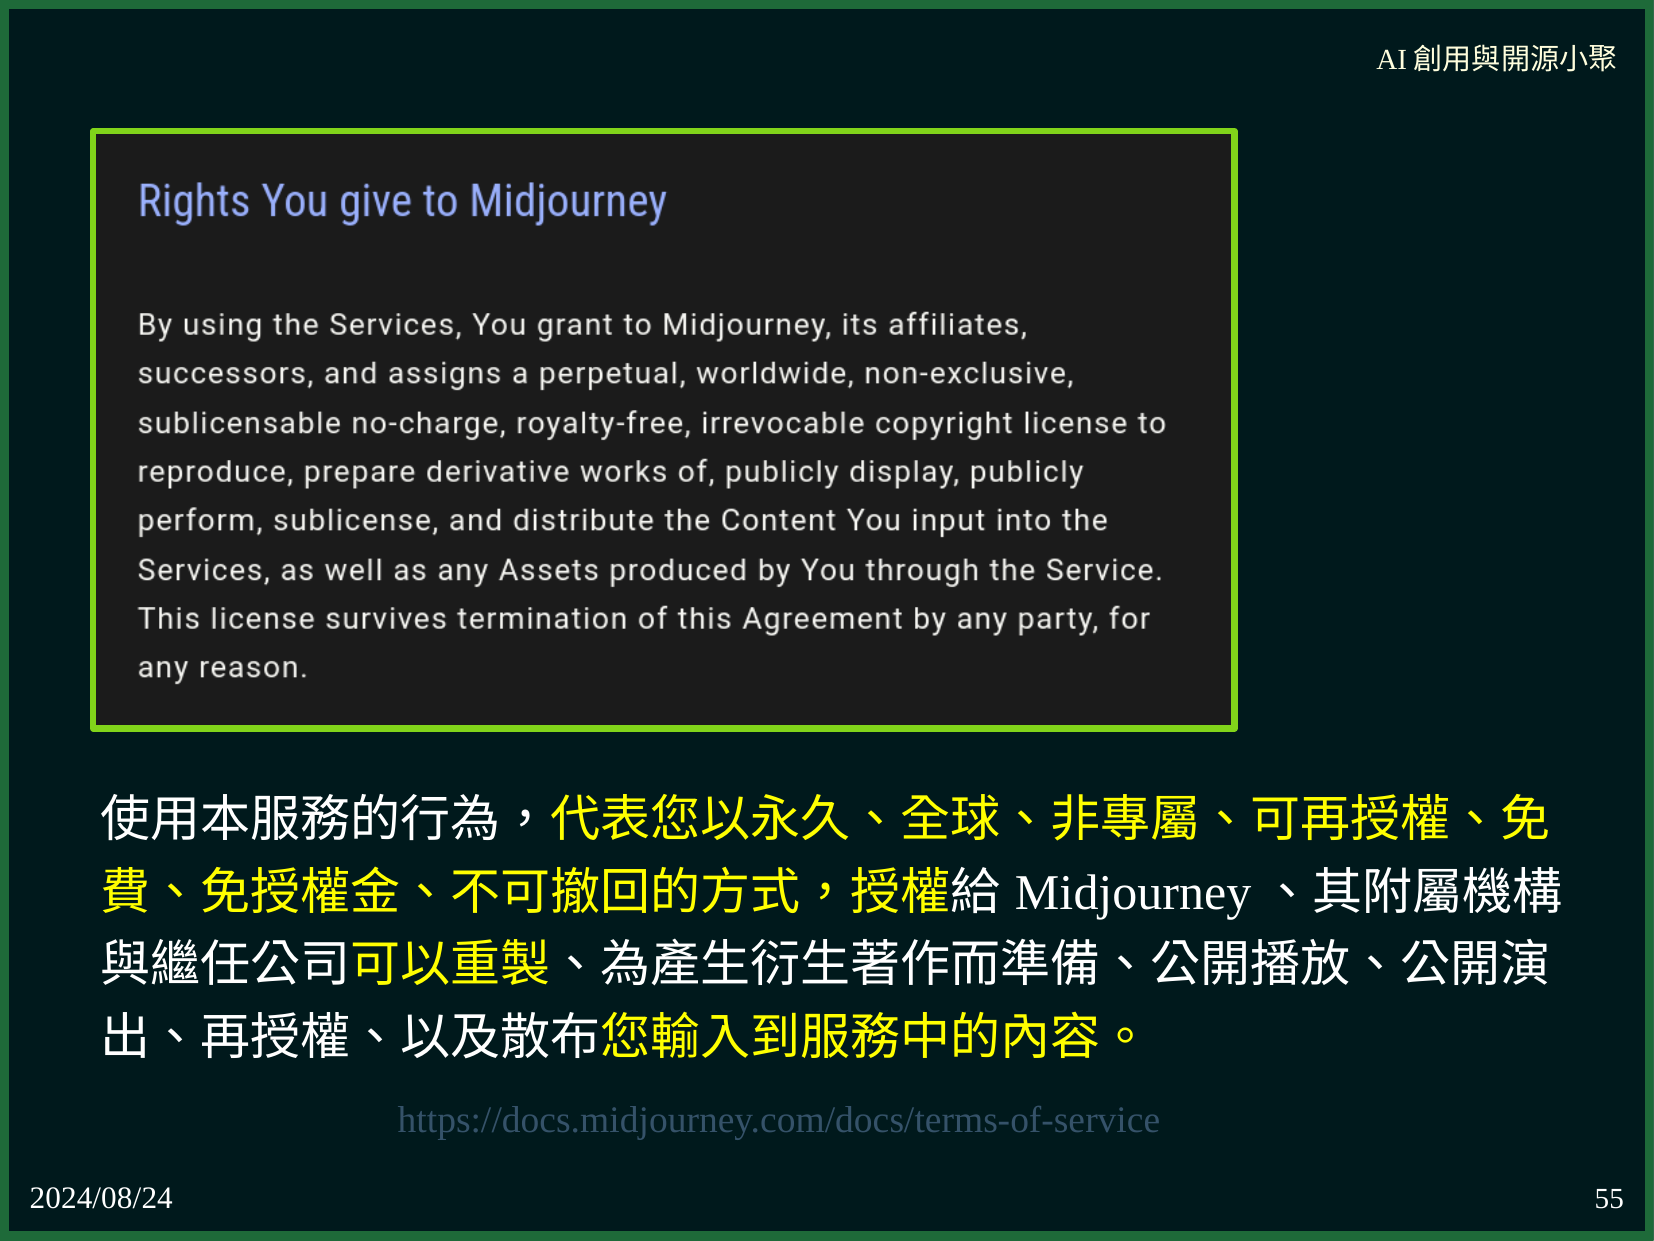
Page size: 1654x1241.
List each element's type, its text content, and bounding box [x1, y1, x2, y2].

picture [96, 134, 1232, 726]
title 使用本服務的行為，代表您以永久、全球、非專屬、可再授權、免費、免授權金、不可撤回的方式，授權給Midjourney、其附屬機構與繼任公司可以重製、為產生衍生著作而準備、公開播放、公開演出、再授權、以及散布您輸入到服務中的內容。 [100, 778, 1589, 1069]
text_box https://docs.midjourney.com/docs/terms-of-service [11, 1077, 1548, 1161]
